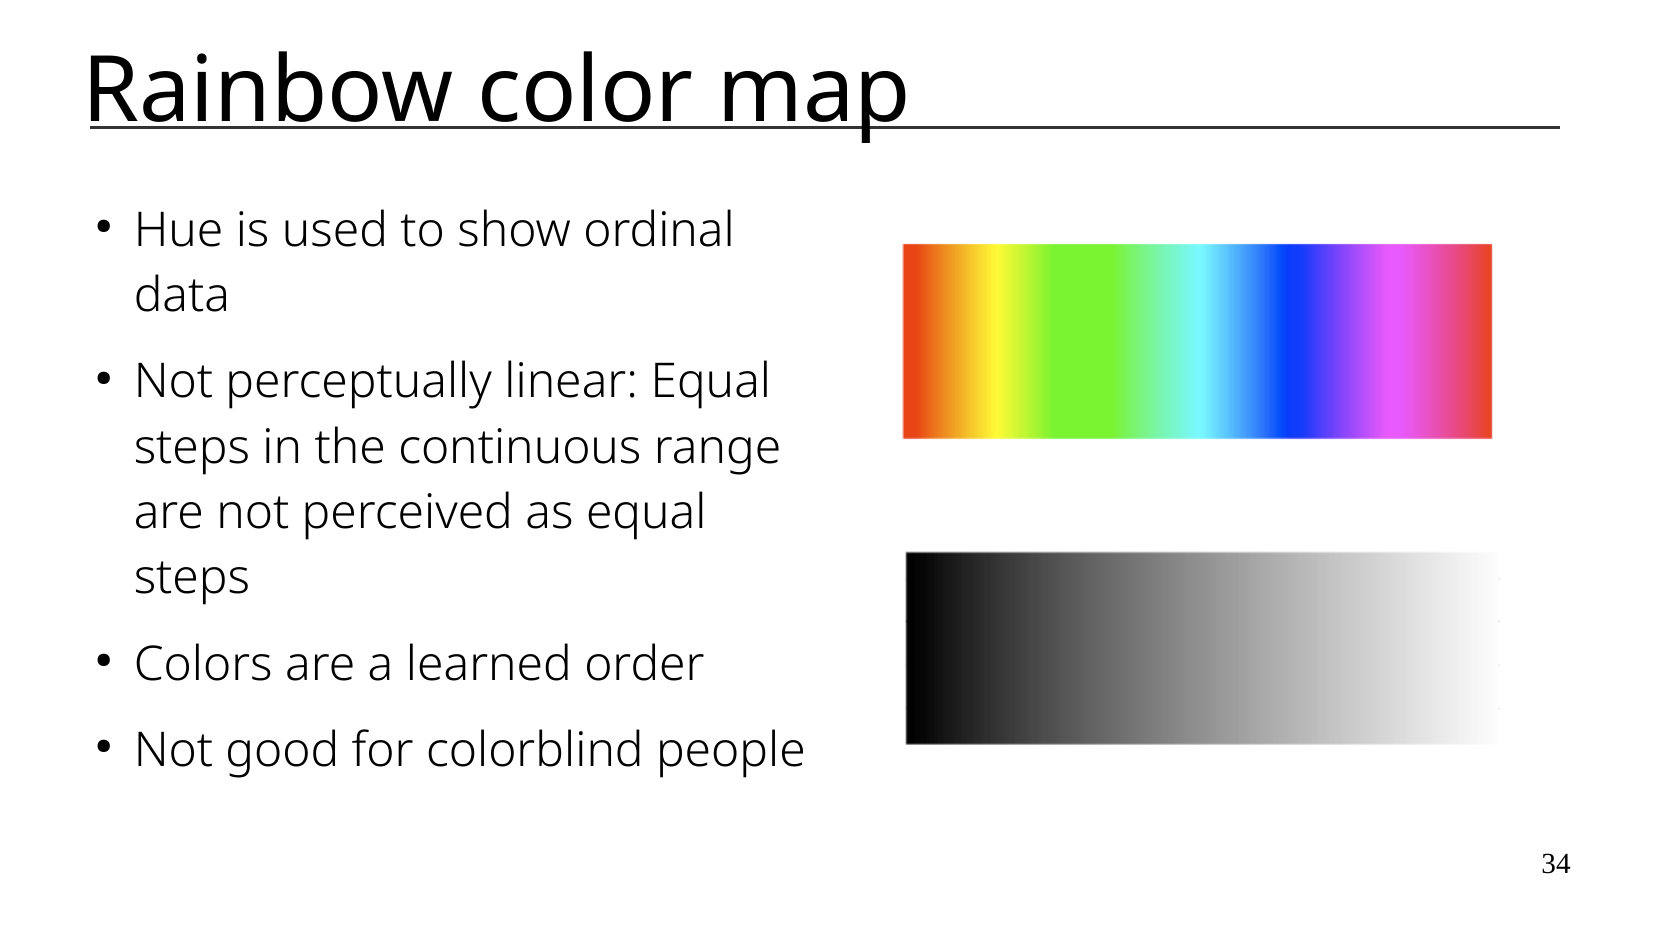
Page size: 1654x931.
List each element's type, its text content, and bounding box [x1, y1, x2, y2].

list Hue is used to show ordinal data Not perceptually linear: Equal steps in the continuous range are not perceived as equal steps Colors are a learned order Not good for colorblind people [82, 195, 809, 811]
picture [902, 548, 1526, 751]
picture [900, 239, 1500, 443]
title Rainbow color map [82, 32, 1571, 140]
